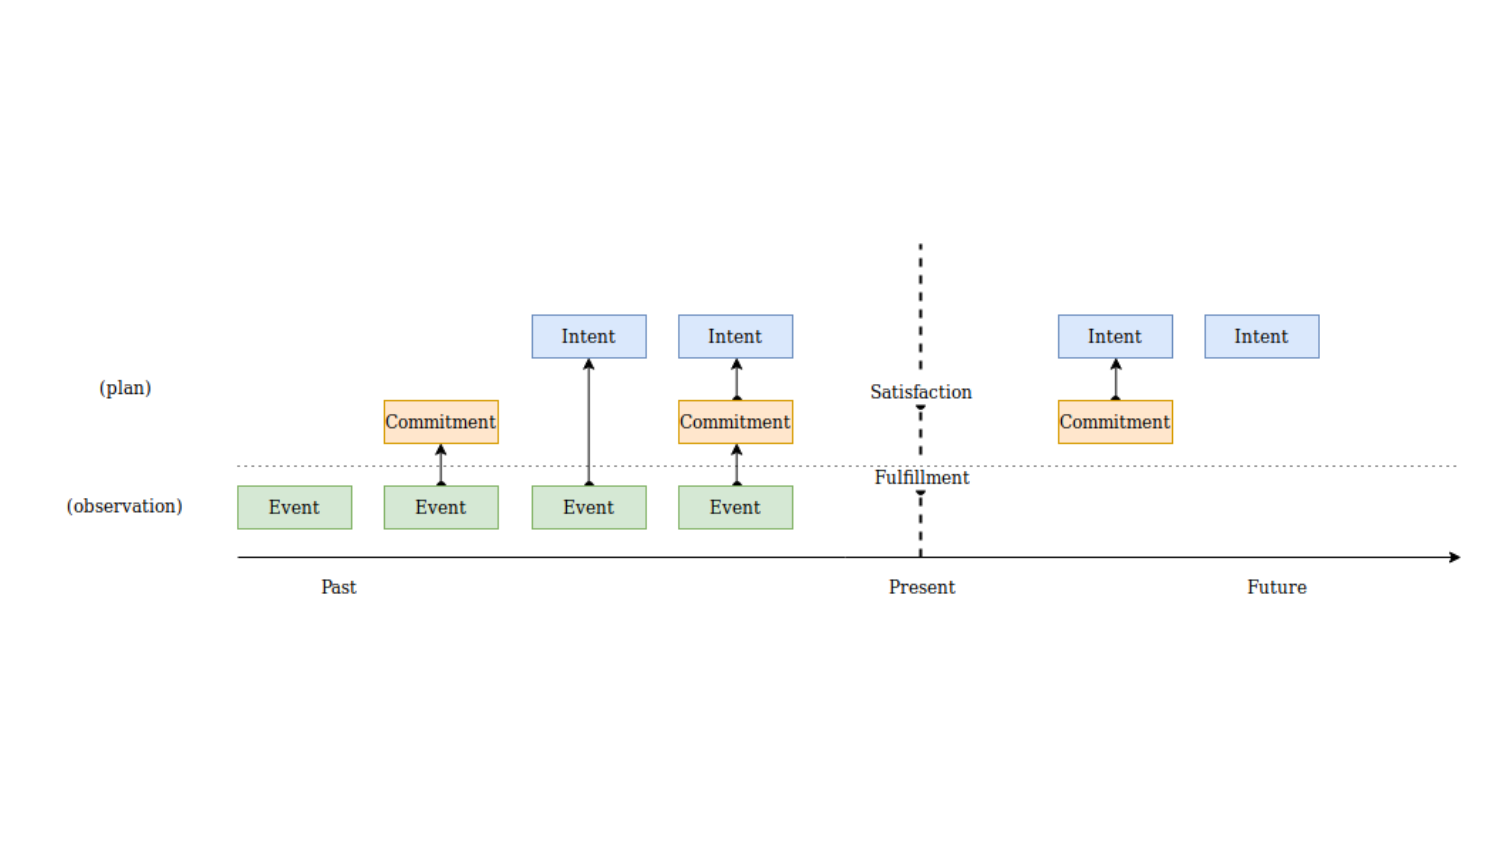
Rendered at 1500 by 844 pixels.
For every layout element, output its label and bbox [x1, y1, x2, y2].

picture [24, 242, 1475, 601]
